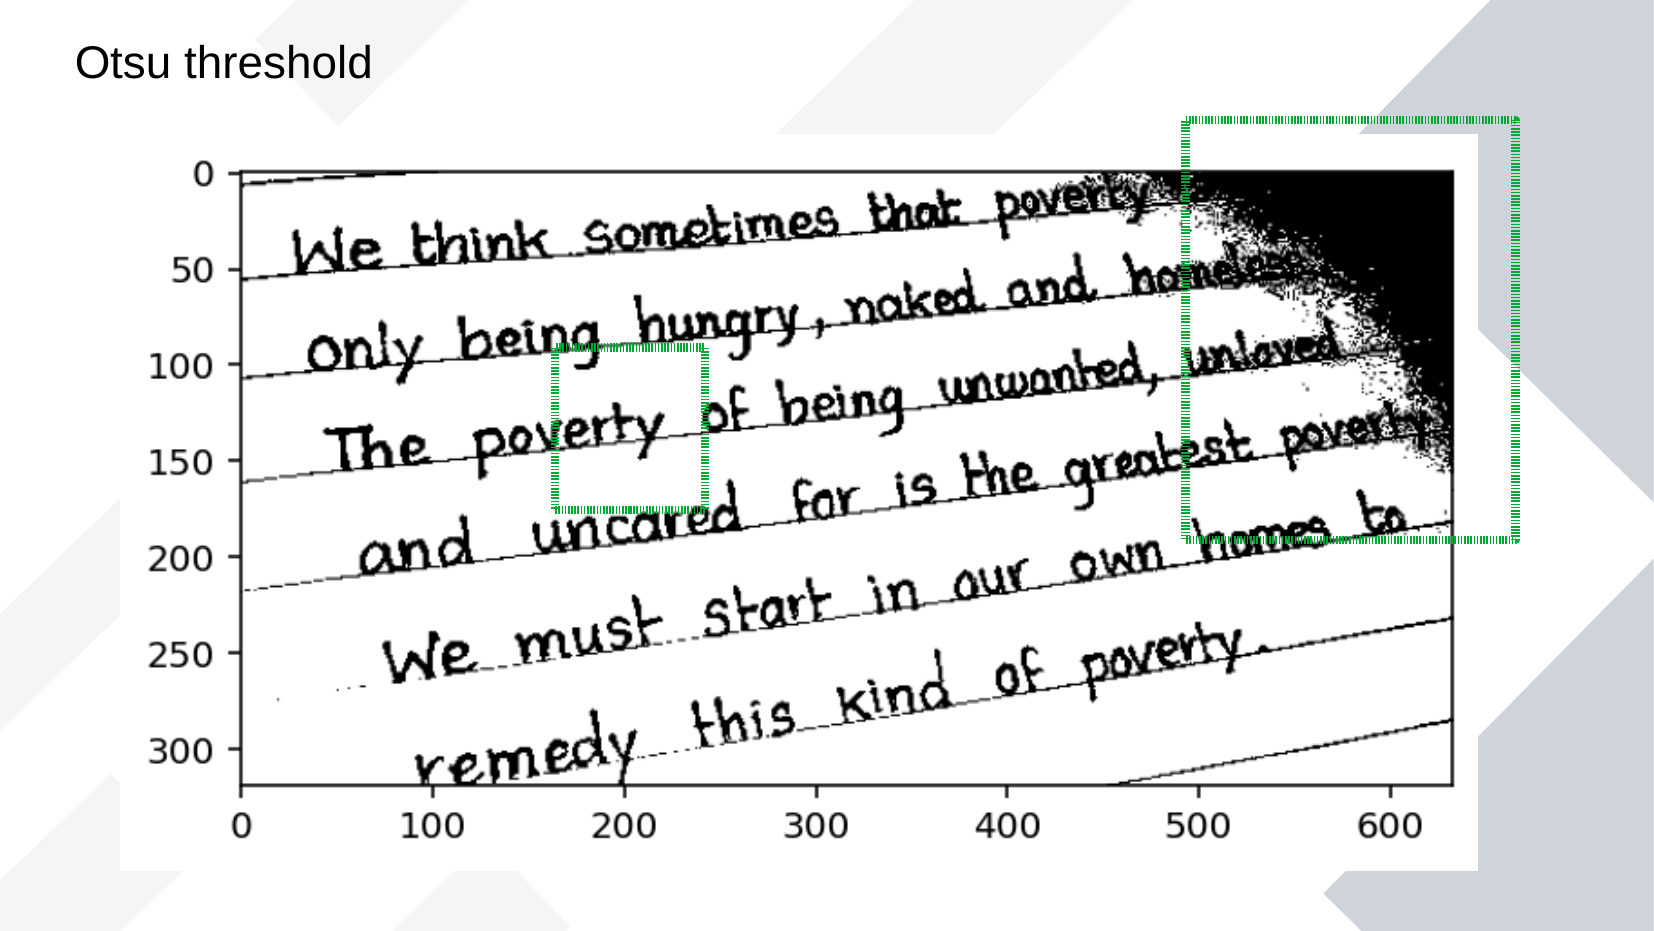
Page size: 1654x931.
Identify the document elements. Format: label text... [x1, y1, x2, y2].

text_box [555, 347, 706, 511]
text_box [1185, 120, 1516, 541]
picture [120, 134, 1478, 871]
text_box Otsu threshold [60, 30, 1605, 157]
